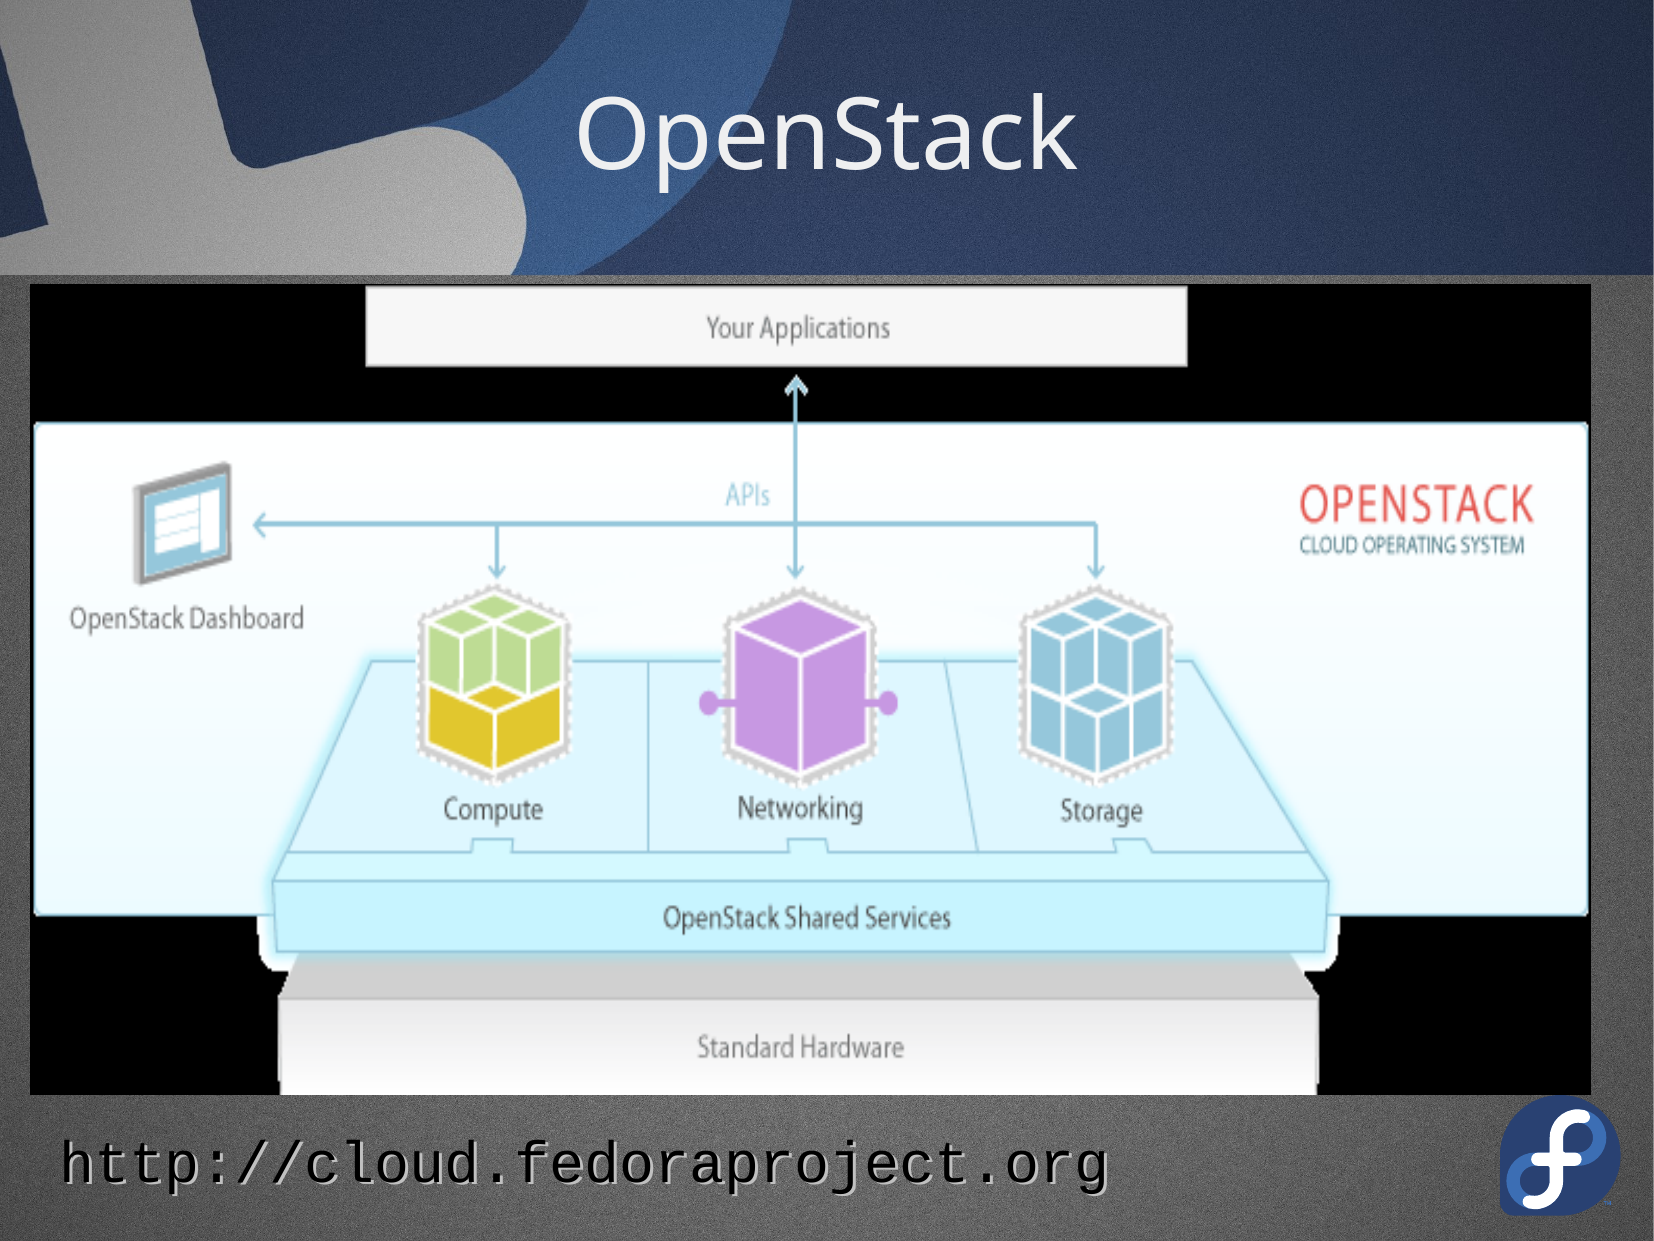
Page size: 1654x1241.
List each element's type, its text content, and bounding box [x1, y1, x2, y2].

text_box OpenStack [88, 29, 1565, 237]
text_box http://cloud.fedoraproject.org [45, 1050, 1654, 1215]
picture [0, 0, 1654, 1241]
